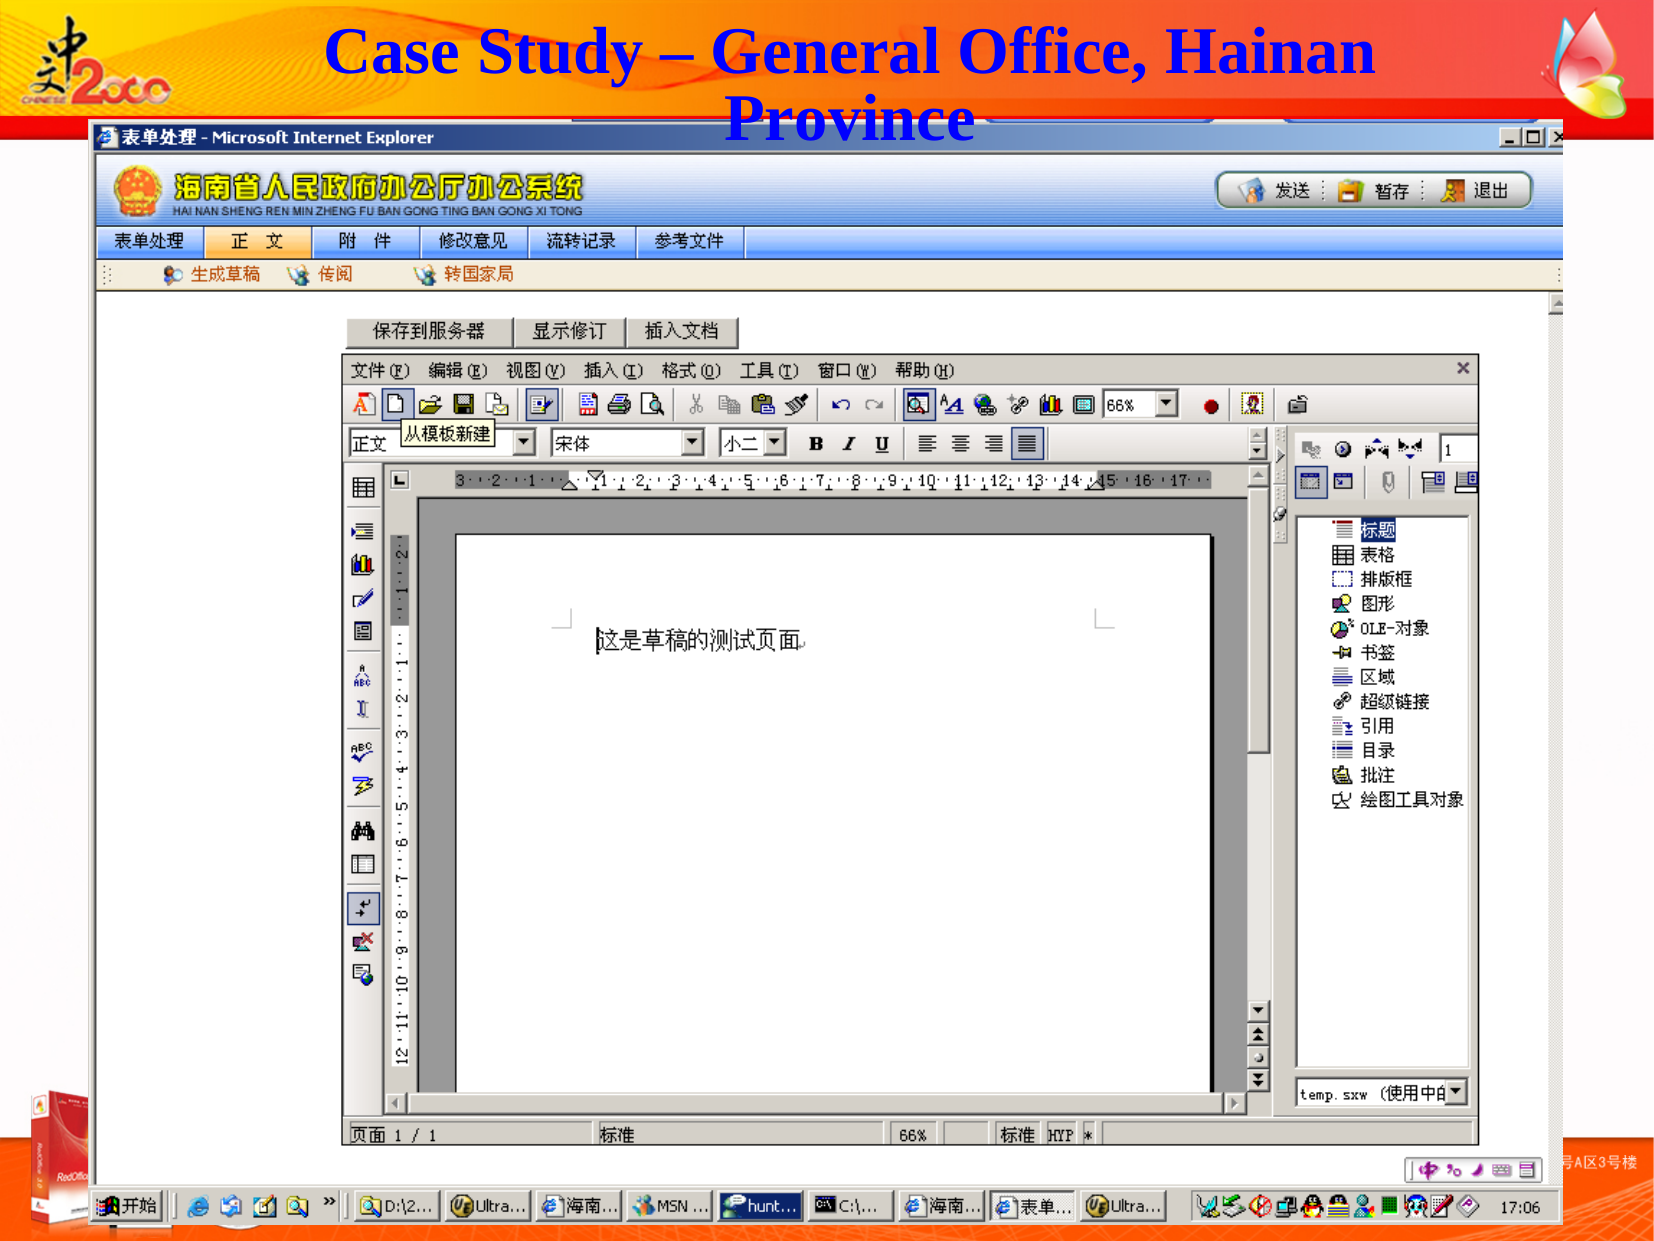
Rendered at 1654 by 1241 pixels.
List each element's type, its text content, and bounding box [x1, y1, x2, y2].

picture [0, 0, 1654, 1241]
text_box Case Study – General Office, Hainan Province [189, 20, 1513, 154]
